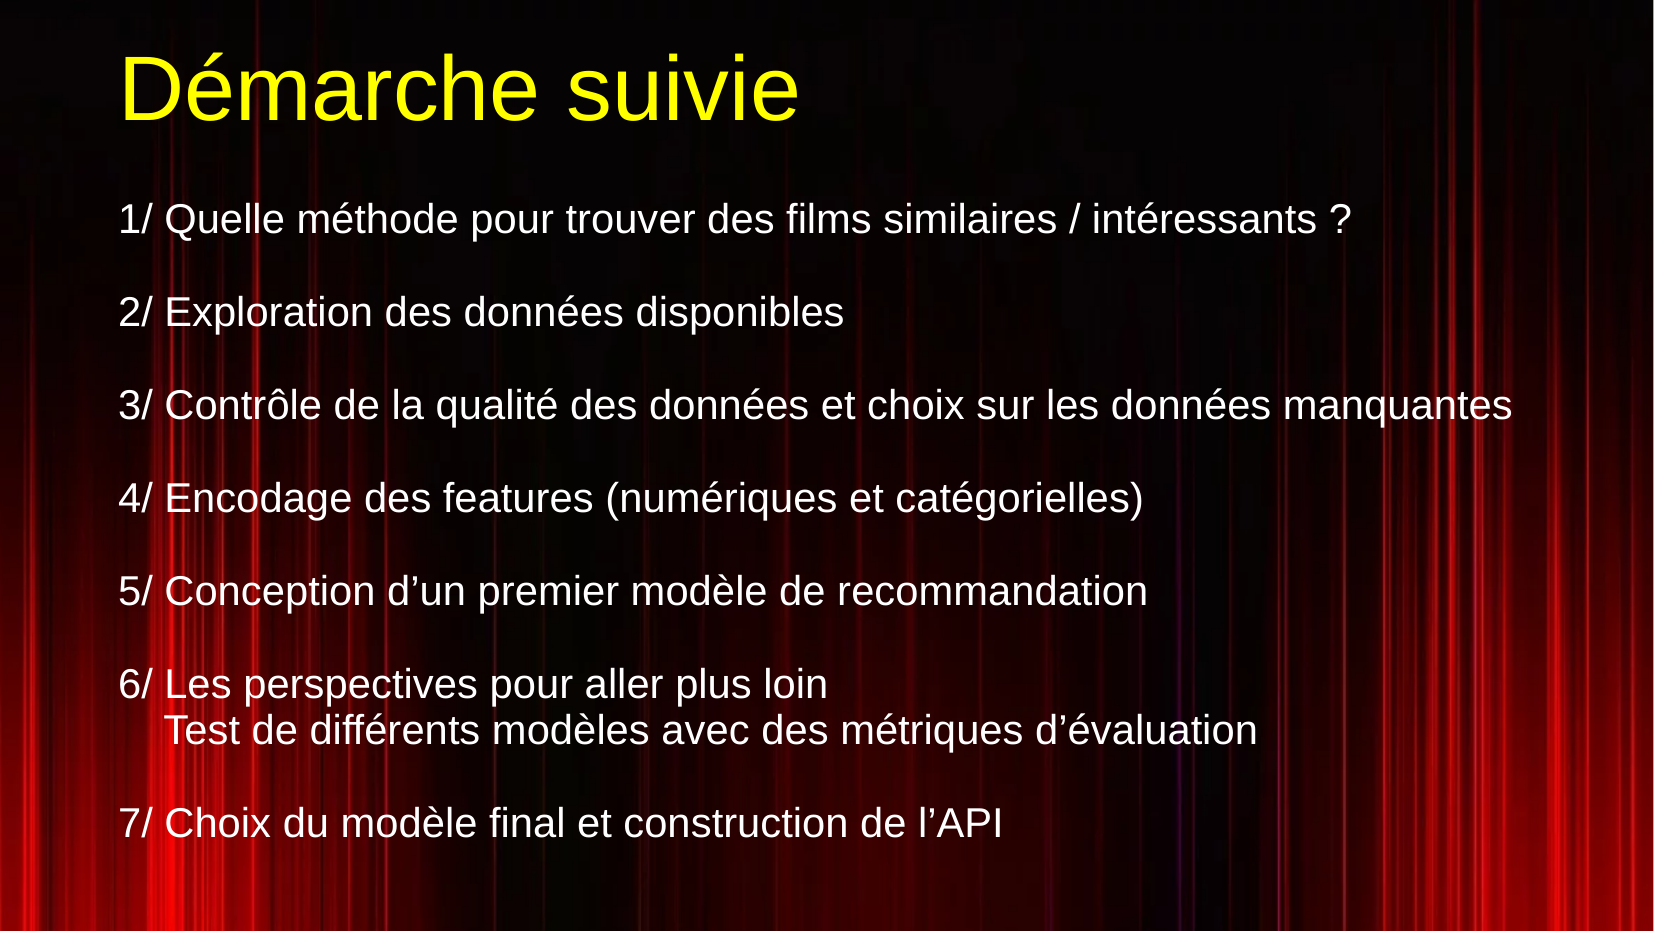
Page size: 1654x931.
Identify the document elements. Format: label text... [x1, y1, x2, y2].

title Démarche suivie 1/ Quelle méthode pour trouver des films similaires / intéressants ? 2/ Exploration des données disponibles 3/ Contrôle de la qualité des données et choix sur les données manquantes 4/ Encodage des features (numériques et catégorielles) 5/ Conception d’un premier modèle de recommandation 6/ Les perspectives pour aller plus loin Test de différents modèles avec des métriques d’évaluation 7/ Choix du modèle final et construction de l’API [118, 37, 1654, 931]
picture [0, 0, 1654, 931]
